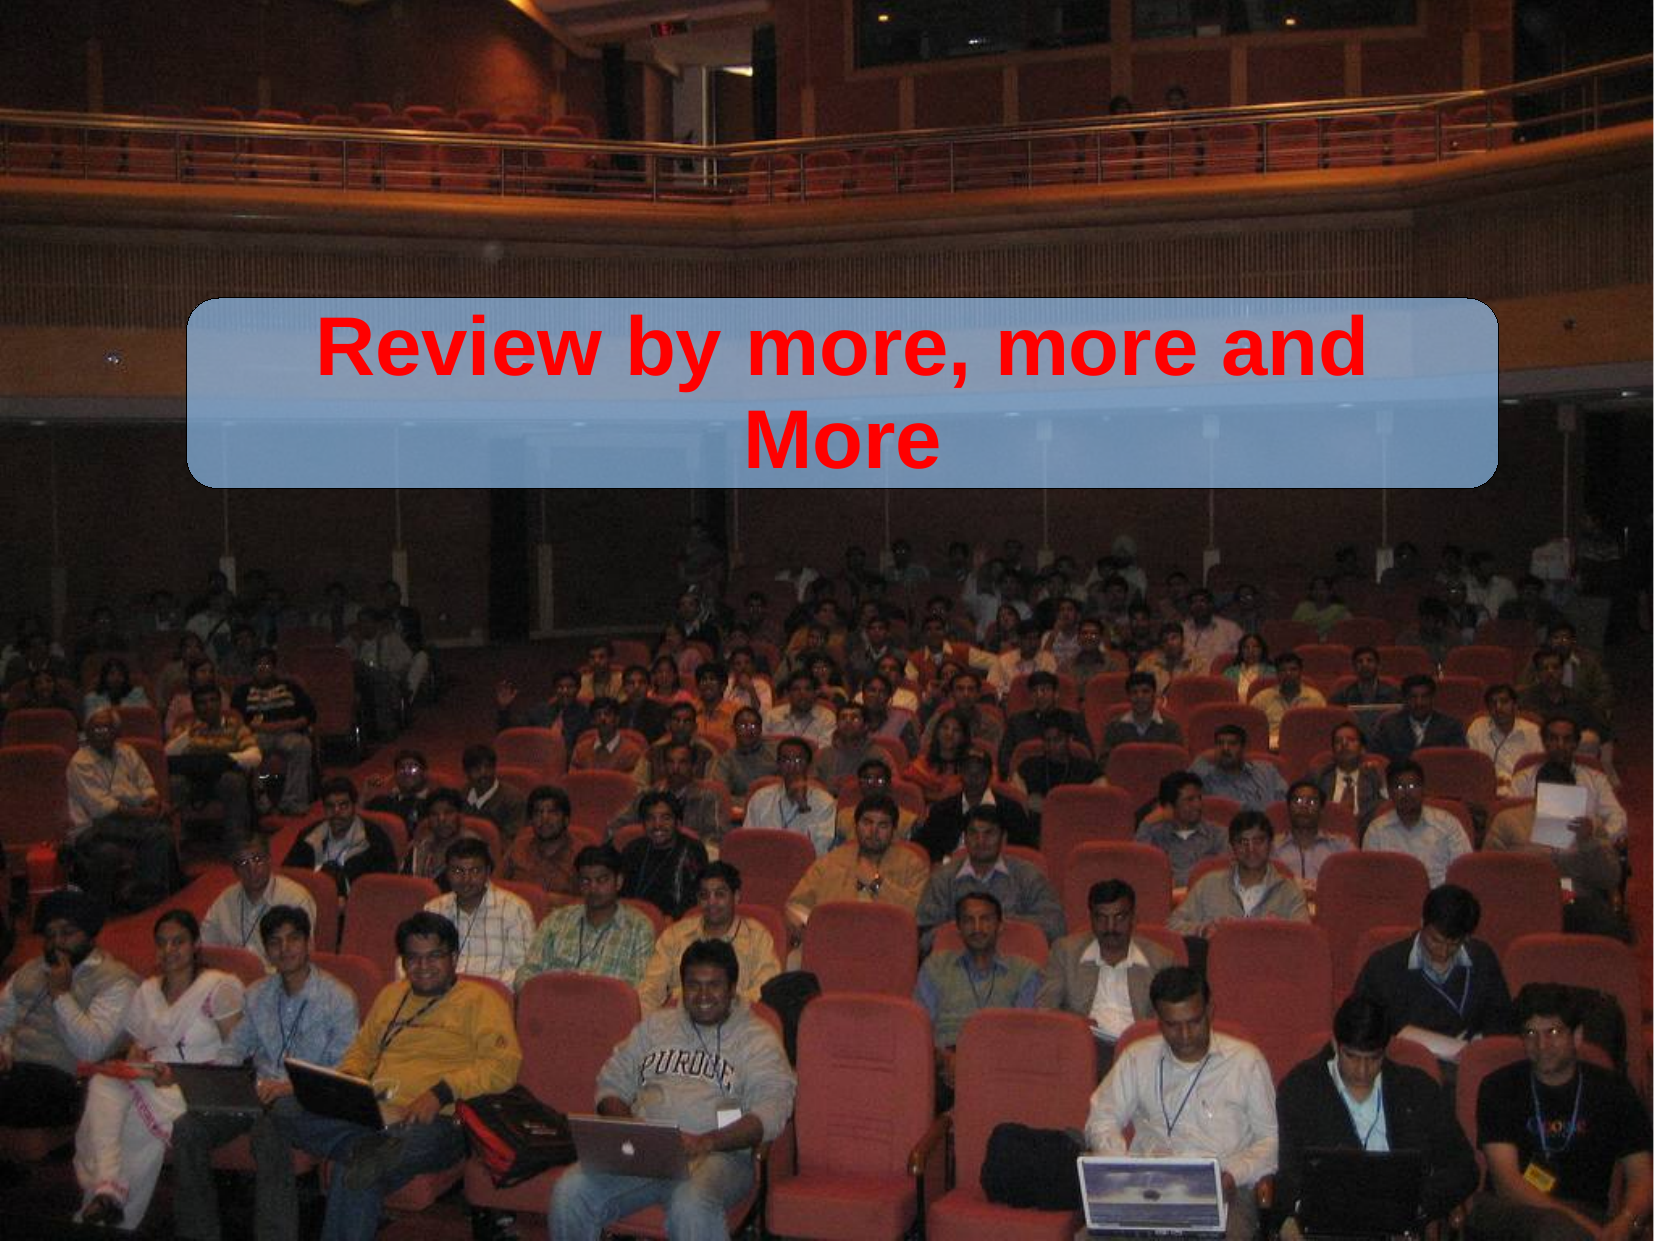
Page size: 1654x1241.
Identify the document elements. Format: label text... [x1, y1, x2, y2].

text_box Review by more, more and More [186, 297, 1499, 489]
picture [0, 0, 1654, 1241]
